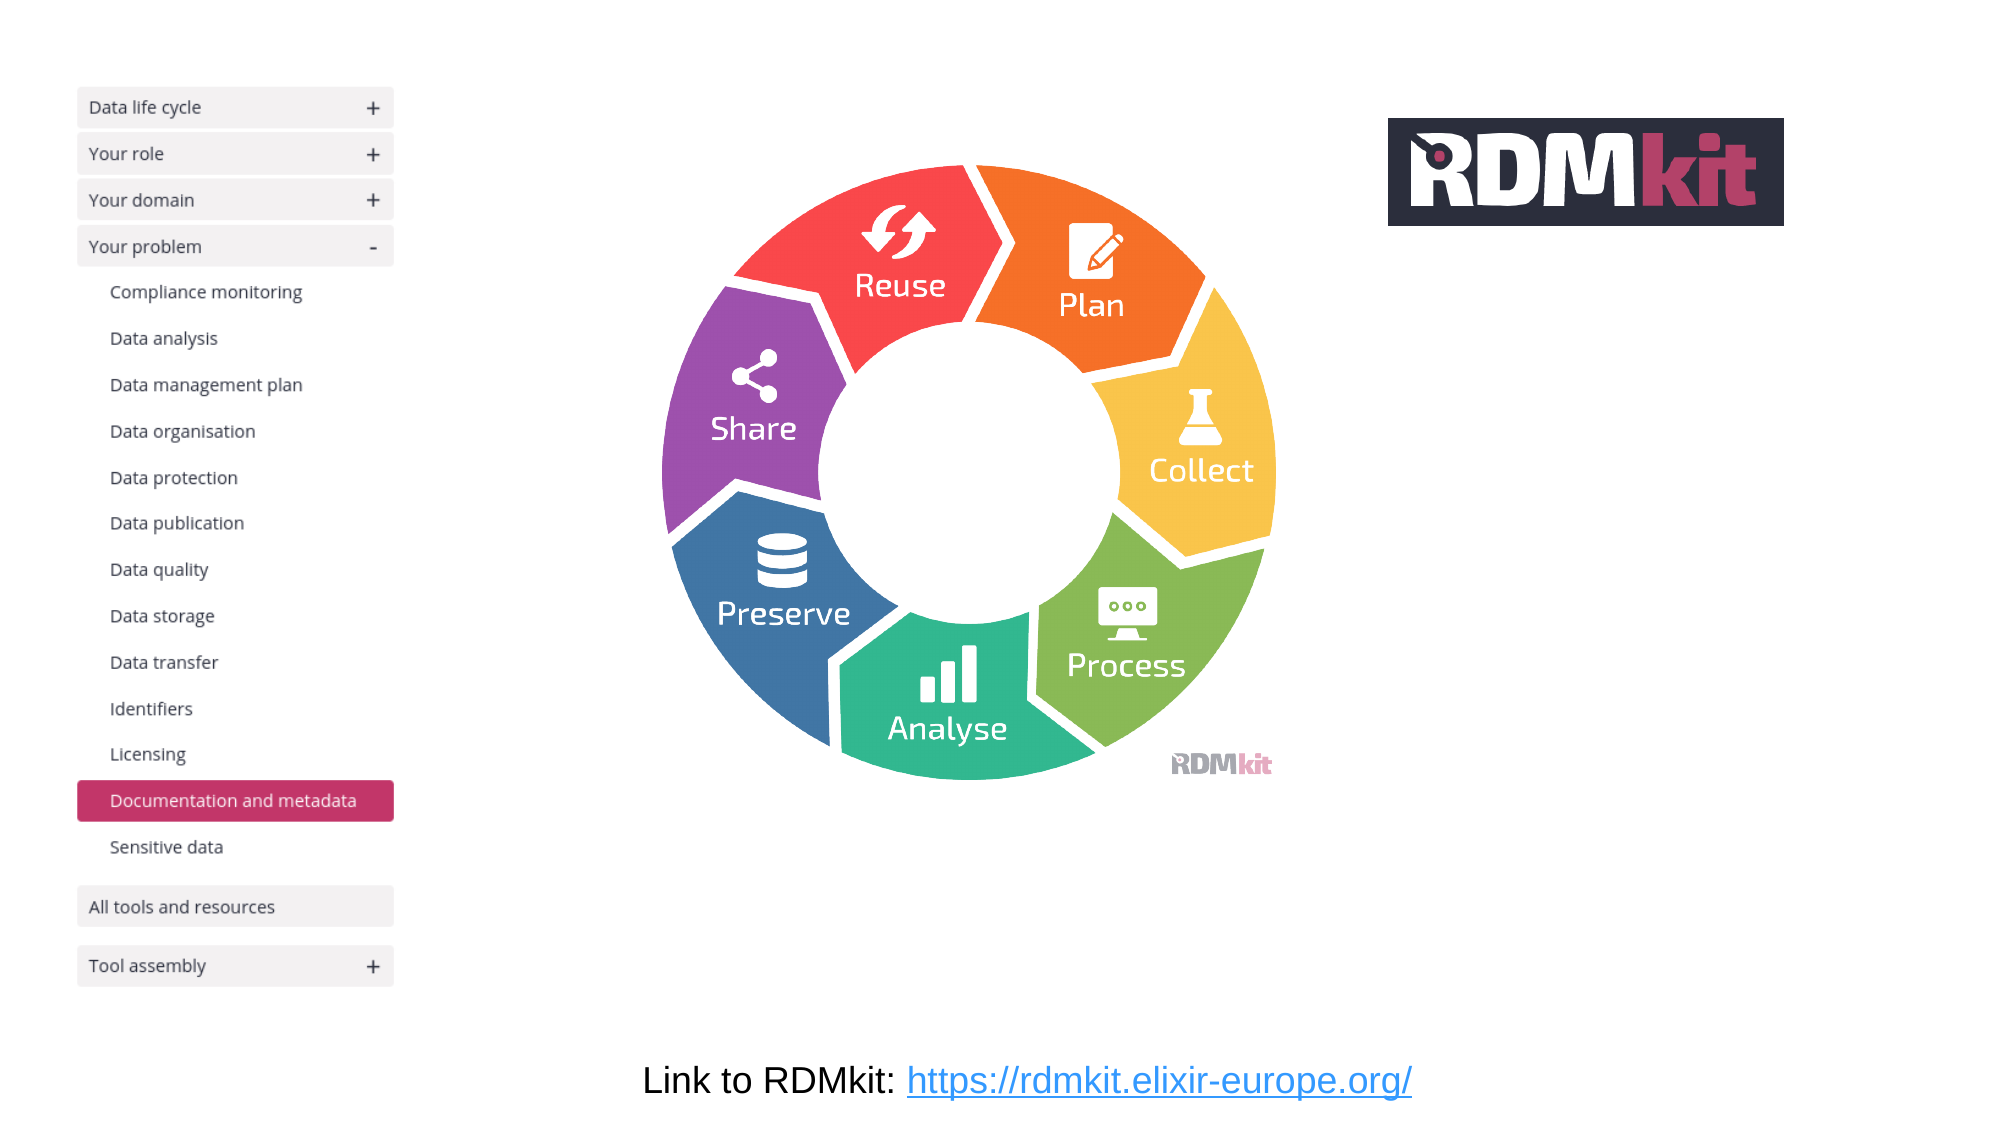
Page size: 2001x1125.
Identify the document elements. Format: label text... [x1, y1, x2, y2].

picture [662, 165, 1276, 780]
text_box Link to RDMkit: https://rdmkit.elixir-europe.org/ [627, 1048, 1428, 1109]
picture [1388, 118, 1784, 226]
picture [59, 82, 405, 993]
